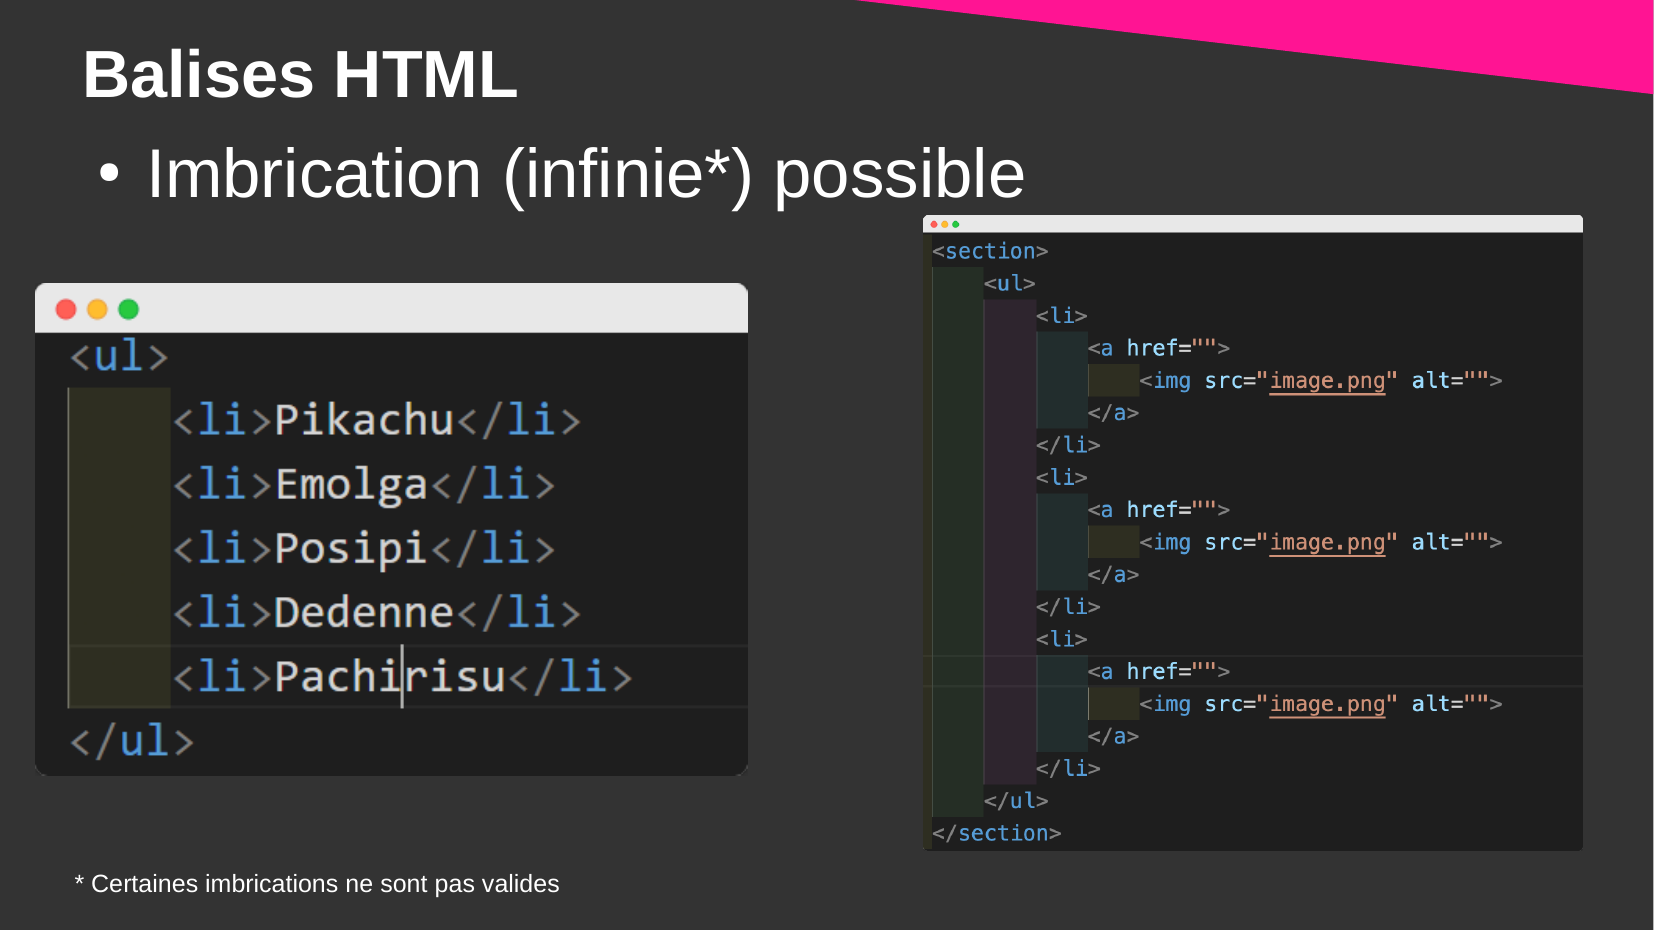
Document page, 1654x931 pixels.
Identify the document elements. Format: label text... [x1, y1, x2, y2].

picture [35, 283, 748, 776]
text_box * Certaines imbrications ne sont pas valides [59, 862, 1545, 920]
title Balises HTML [82, 36, 1571, 114]
list Imbrication (infinie*) possible [80, 135, 1217, 213]
picture [923, 215, 1583, 851]
text_box [854, 0, 1654, 95]
